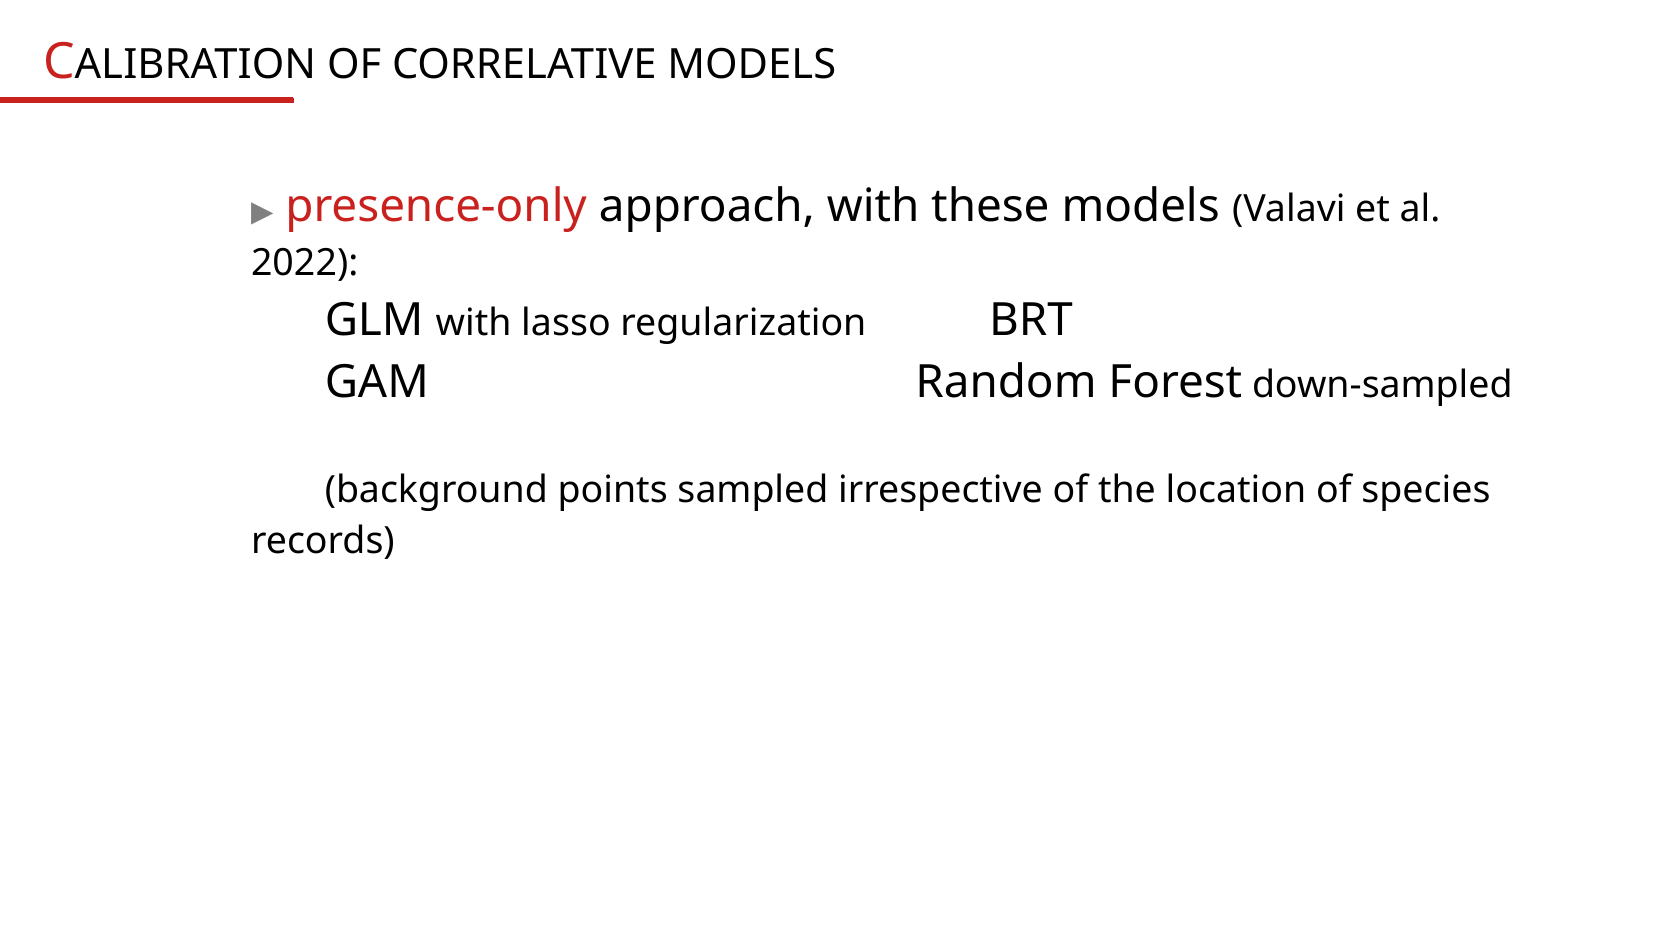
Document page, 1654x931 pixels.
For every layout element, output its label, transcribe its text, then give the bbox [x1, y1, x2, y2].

text_box ▶ presence-only approach, with these models (Valavi et al. 2022): GLM with lasso regularization BRT GAM Random Forest down-sampled (background points sampled irrespective of the location of species records) [236, 165, 1536, 886]
text_box CALIBRATION OF CORRELATIVE MODELS [28, 0, 1623, 119]
